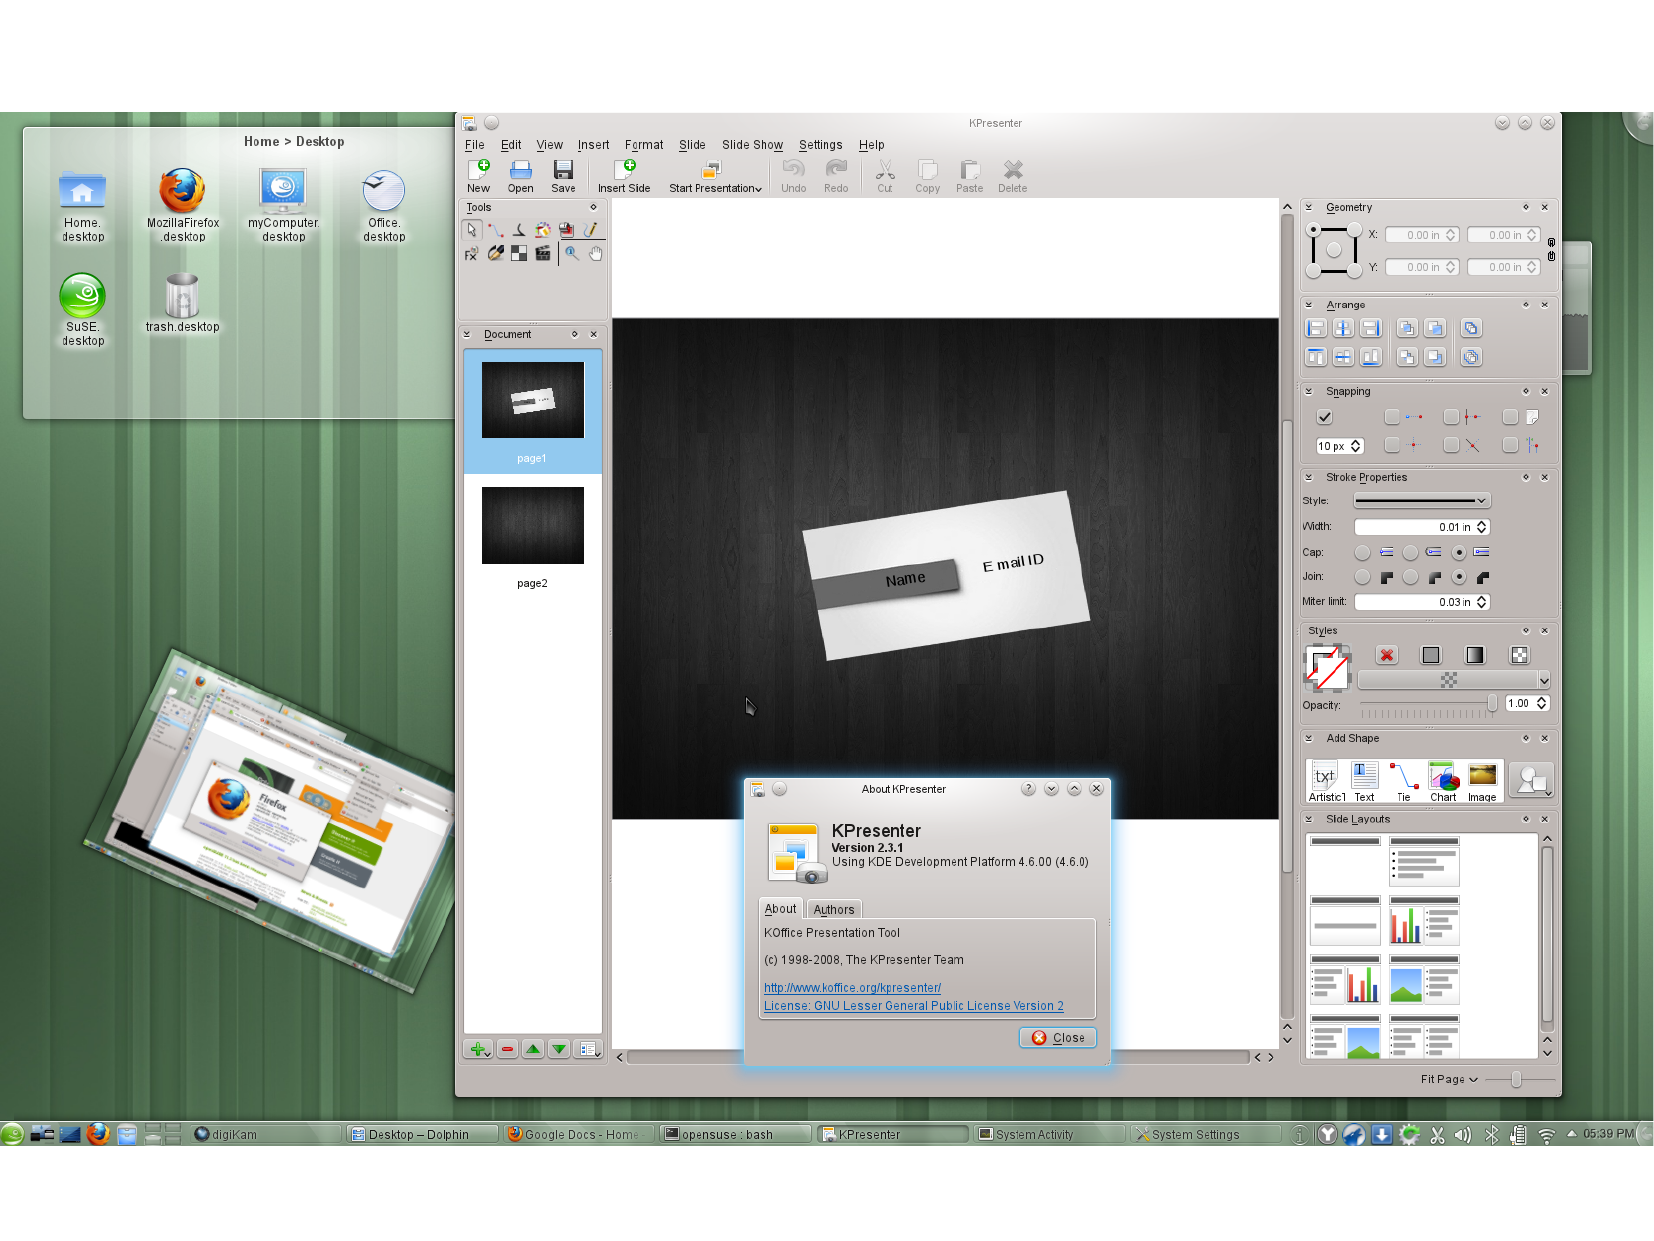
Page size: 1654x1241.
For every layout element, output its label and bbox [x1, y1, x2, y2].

picture [0, 112, 1654, 1146]
